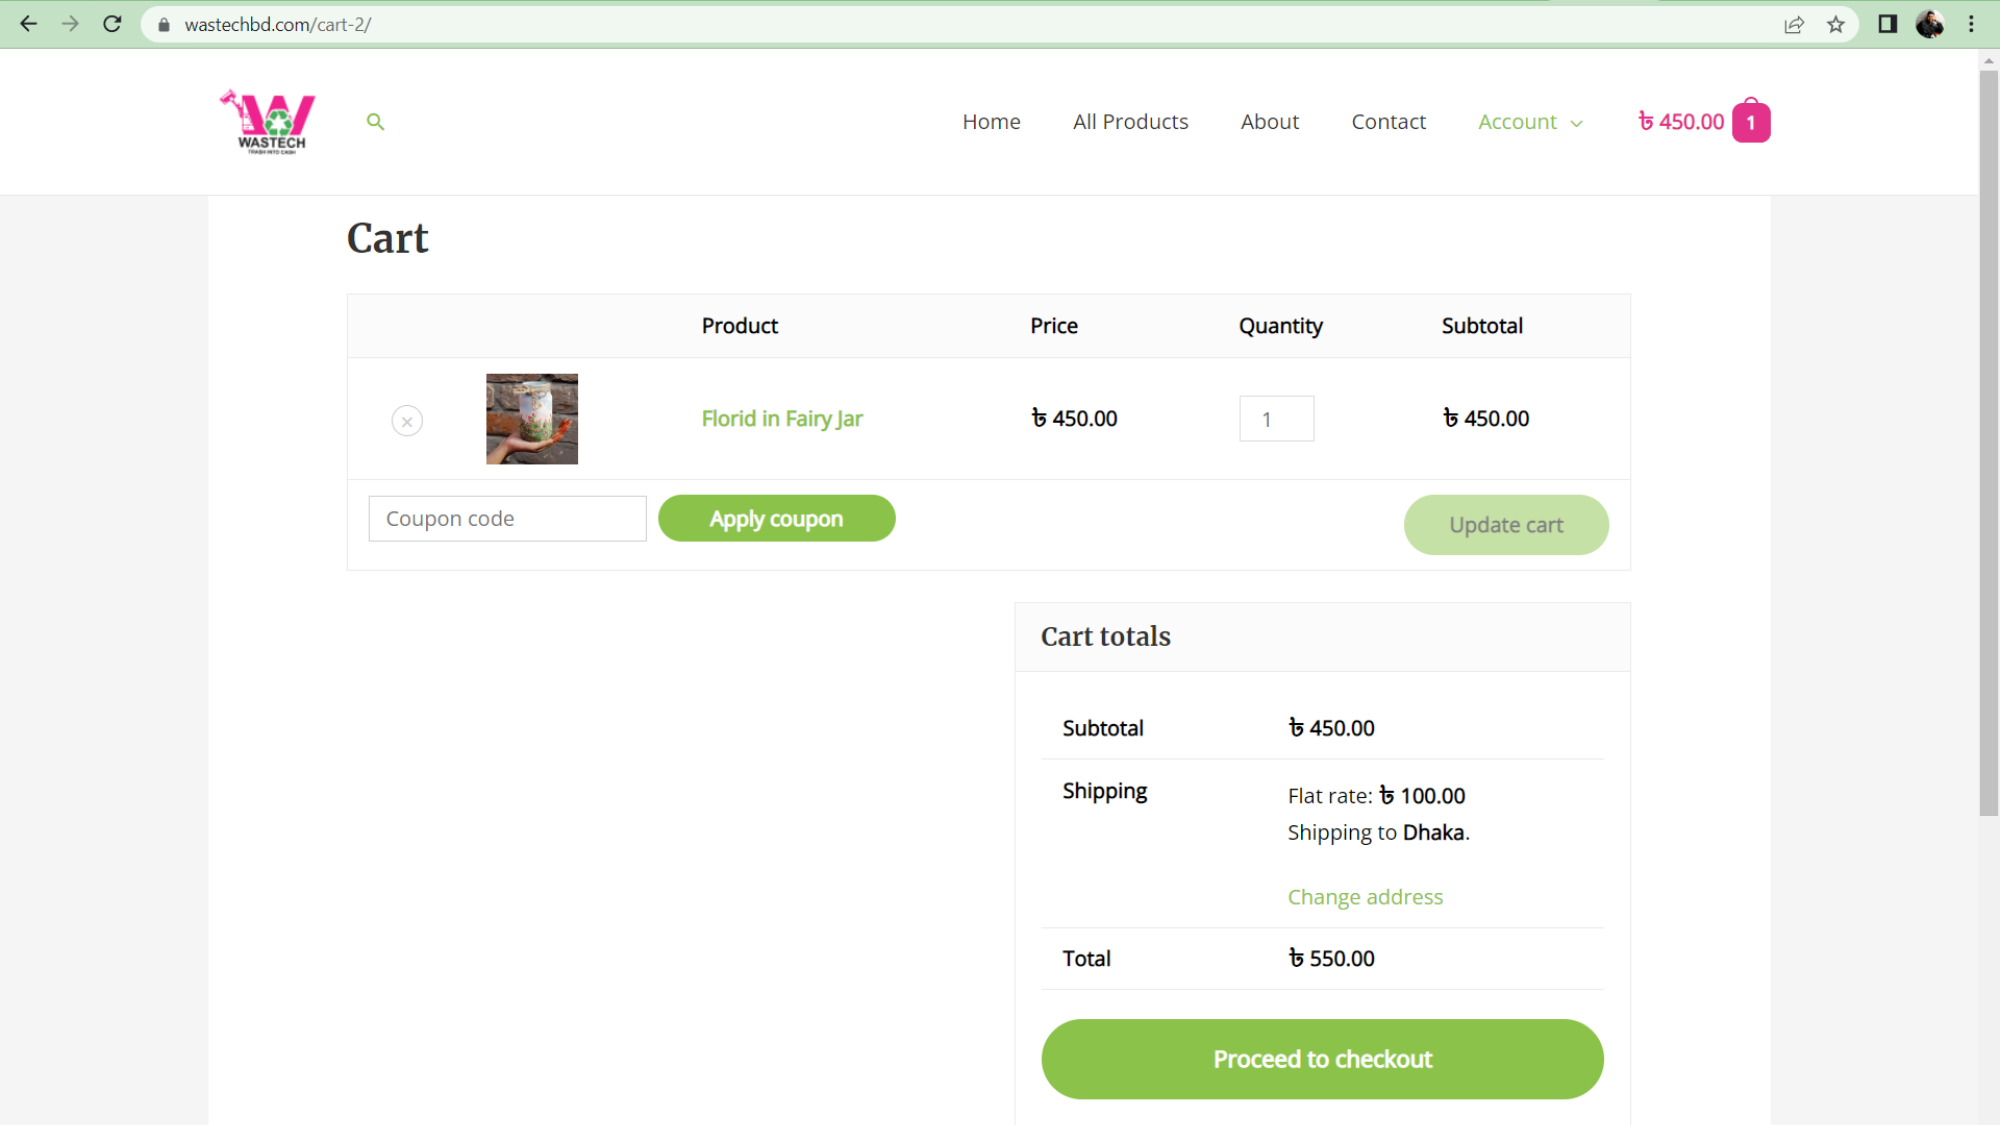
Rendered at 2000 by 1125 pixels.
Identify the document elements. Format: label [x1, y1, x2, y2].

picture [0, 0, 2000, 1125]
text_box [1979, 74, 1999, 816]
